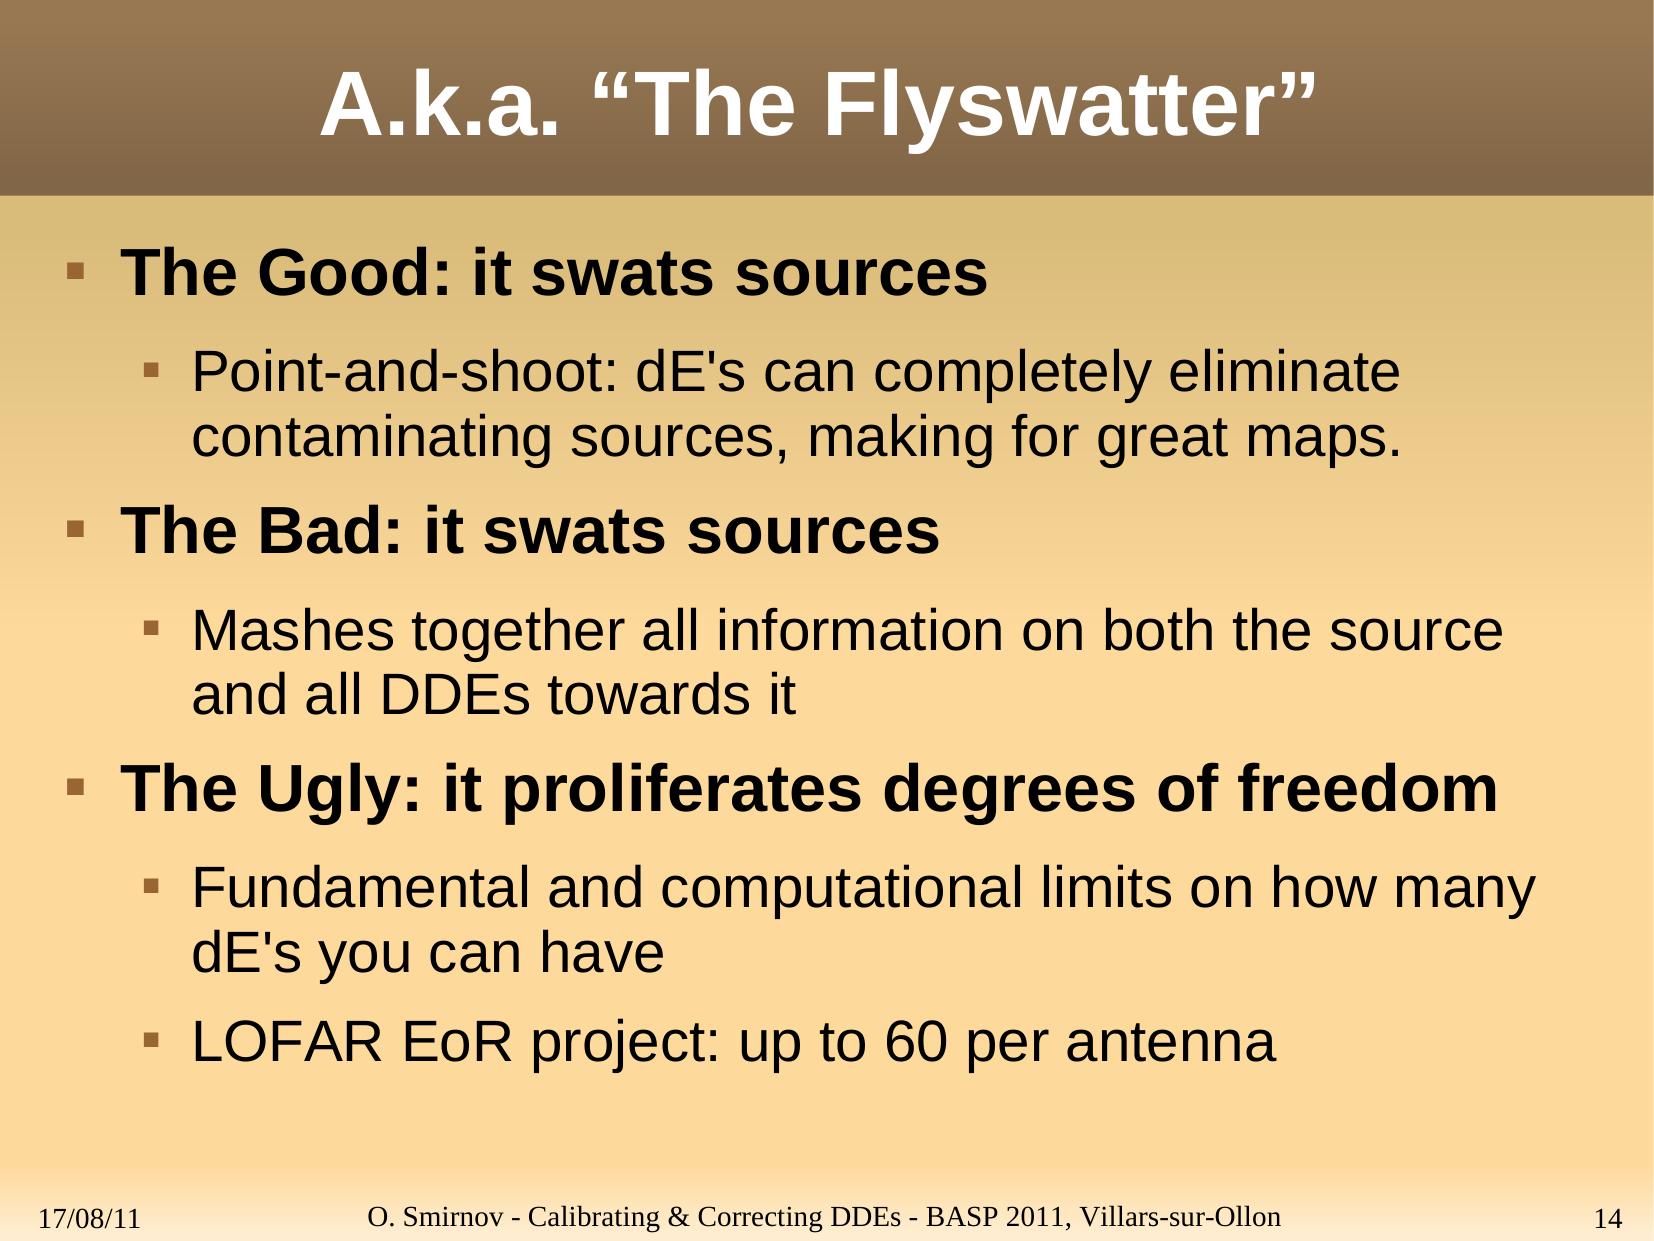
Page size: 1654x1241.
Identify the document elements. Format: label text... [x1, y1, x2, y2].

title A.k.a. “The Flyswatter” [76, 7, 1565, 200]
list The Good: it swats sources Point-and-shoot: dE's can completely eliminate contaminating sources, making for great maps. The Bad: it swats sources Mashes together all information on both the source and all DDEs towards it The Ugly: it proliferates degrees of freedom Fundamental and computational limits on how many dE's you can have LOFAR EoR project: up to 60 per antenna [49, 234, 1613, 1163]
picture [0, 0, 1654, 1241]
